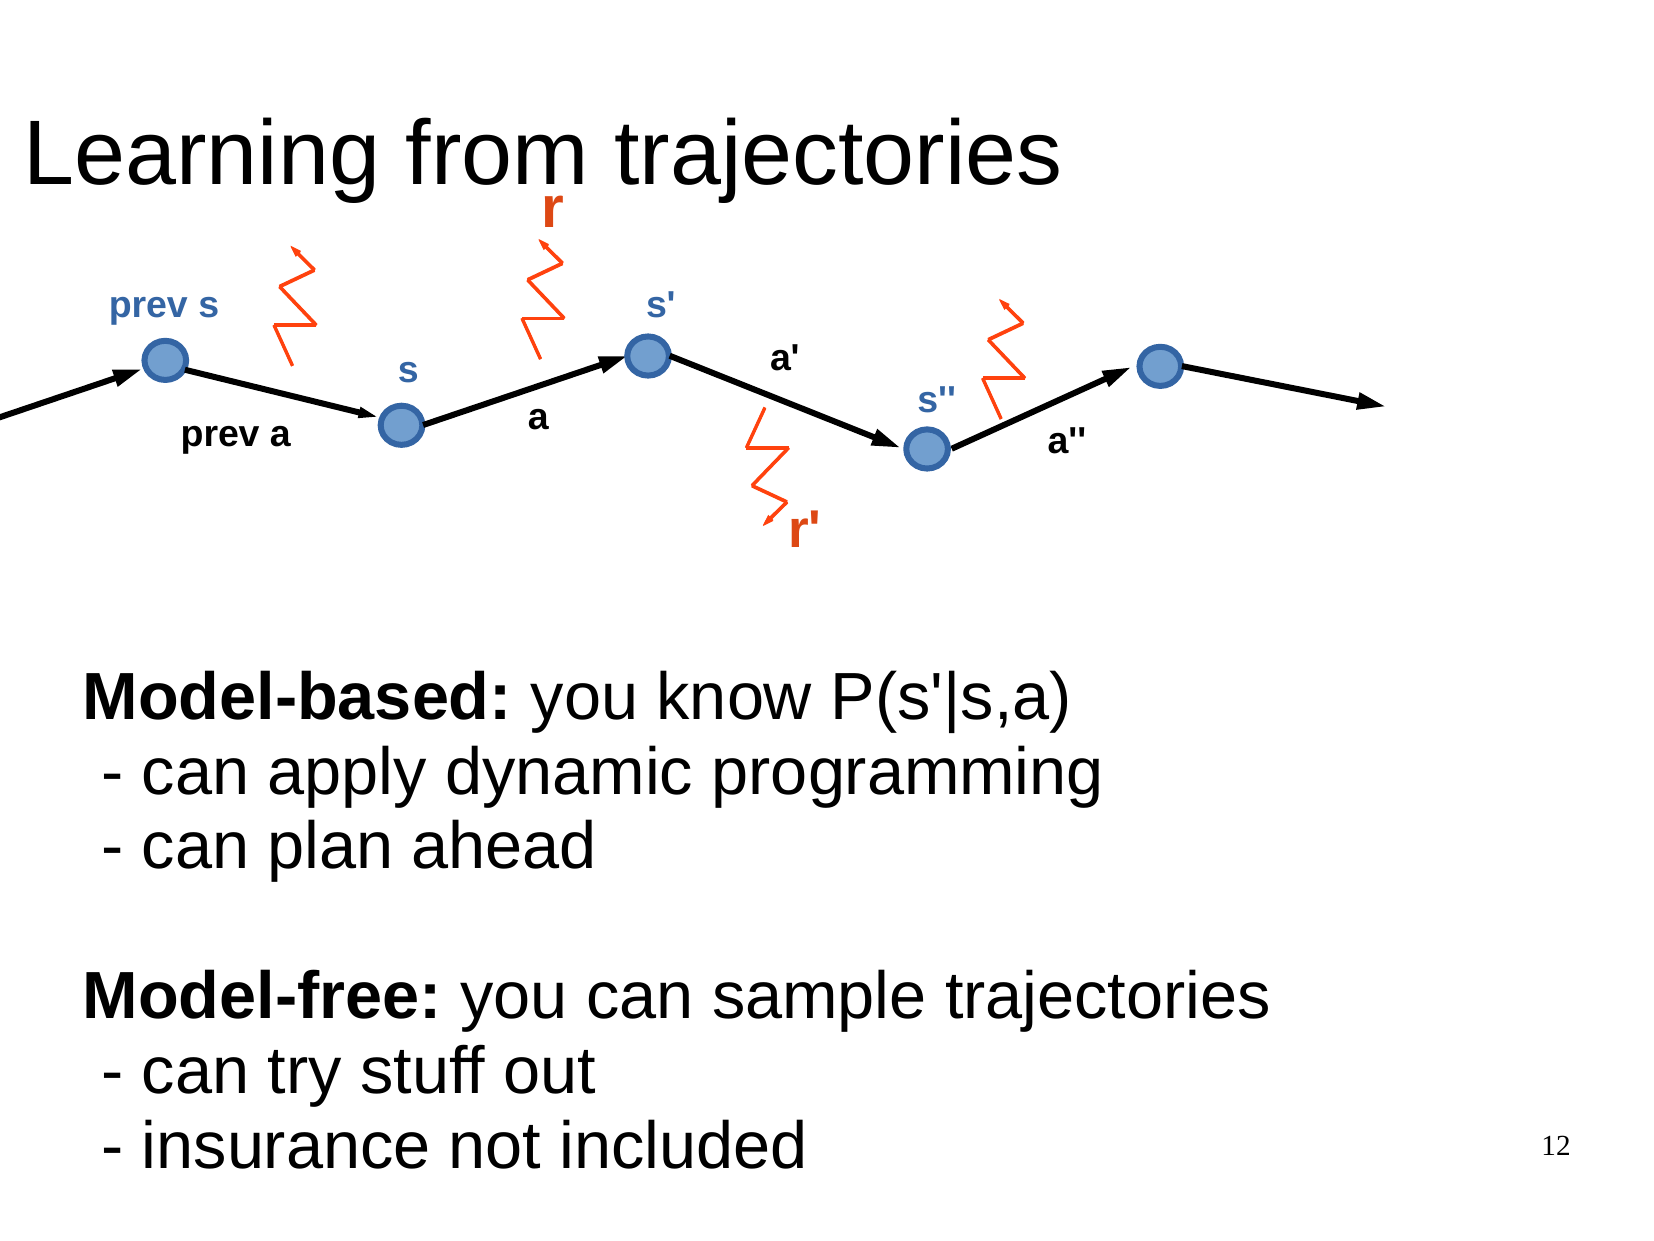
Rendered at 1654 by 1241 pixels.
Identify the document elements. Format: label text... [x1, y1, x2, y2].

text_box prev s [90, 273, 237, 336]
text_box [144, 340, 187, 380]
text_box s' [628, 273, 694, 336]
text_box [906, 429, 948, 469]
text_box [380, 405, 423, 445]
text_box prev a [162, 402, 309, 466]
text_box r [381, 164, 582, 251]
text_box r' [641, 488, 842, 576]
text_box a [510, 385, 567, 449]
text_box s [380, 338, 437, 401]
text_box a' [752, 326, 818, 390]
text_box [627, 336, 669, 376]
text_box a'' [1029, 408, 1105, 472]
title Model-based: you know P(s'|s,a) - can apply dynamic programming - can plan ahead Model-free: you can sample trajectories - can try stuff out - insurance not included [82, 658, 1571, 1183]
text_box s'' [899, 367, 975, 431]
title Learning from trajectories [23, 49, 1512, 257]
text_box [1139, 346, 1181, 386]
